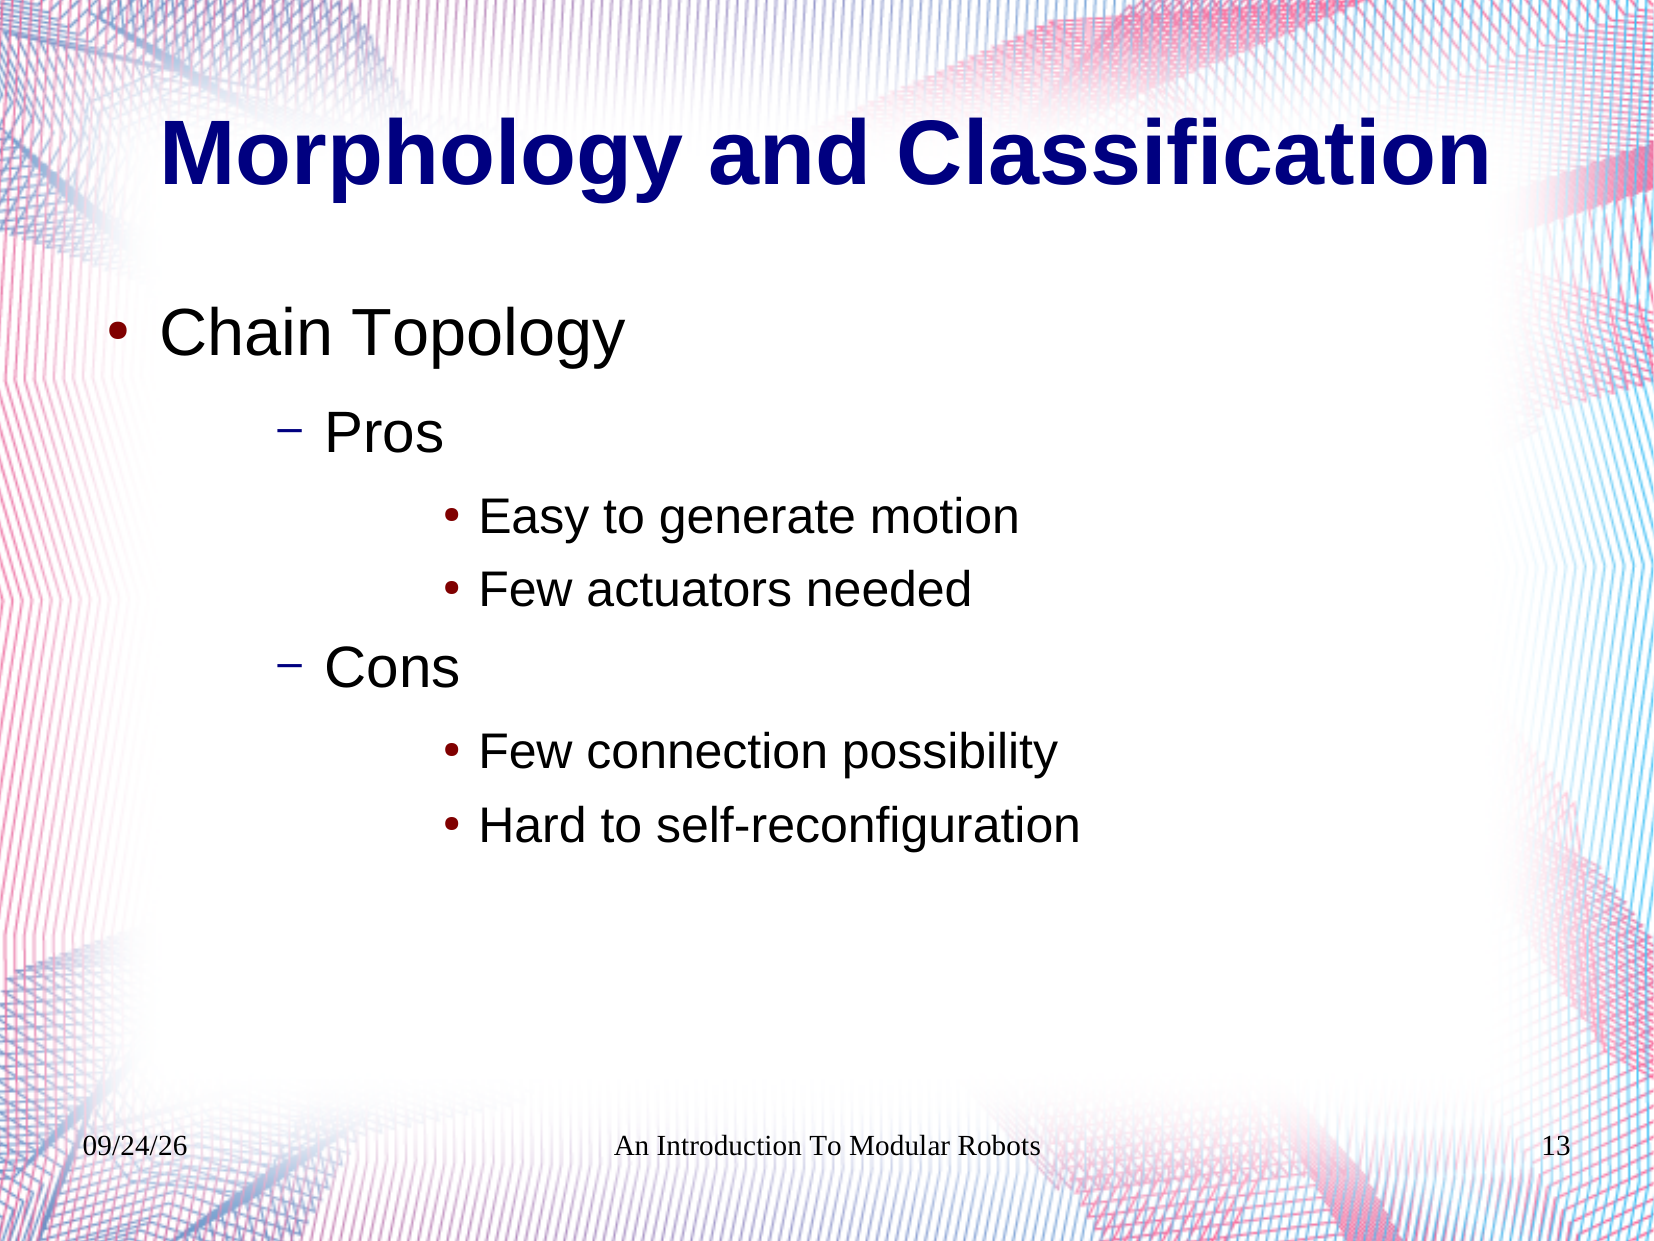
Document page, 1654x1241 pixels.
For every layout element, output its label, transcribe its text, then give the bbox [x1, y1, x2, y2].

title Morphology and Classification [82, 49, 1571, 257]
list Chain Topology Pros Easy to generate motion Few actuators needed Cons Few connection possibility Hard to self-reconfiguration [88, 295, 1577, 1114]
picture [0, 0, 1654, 1241]
